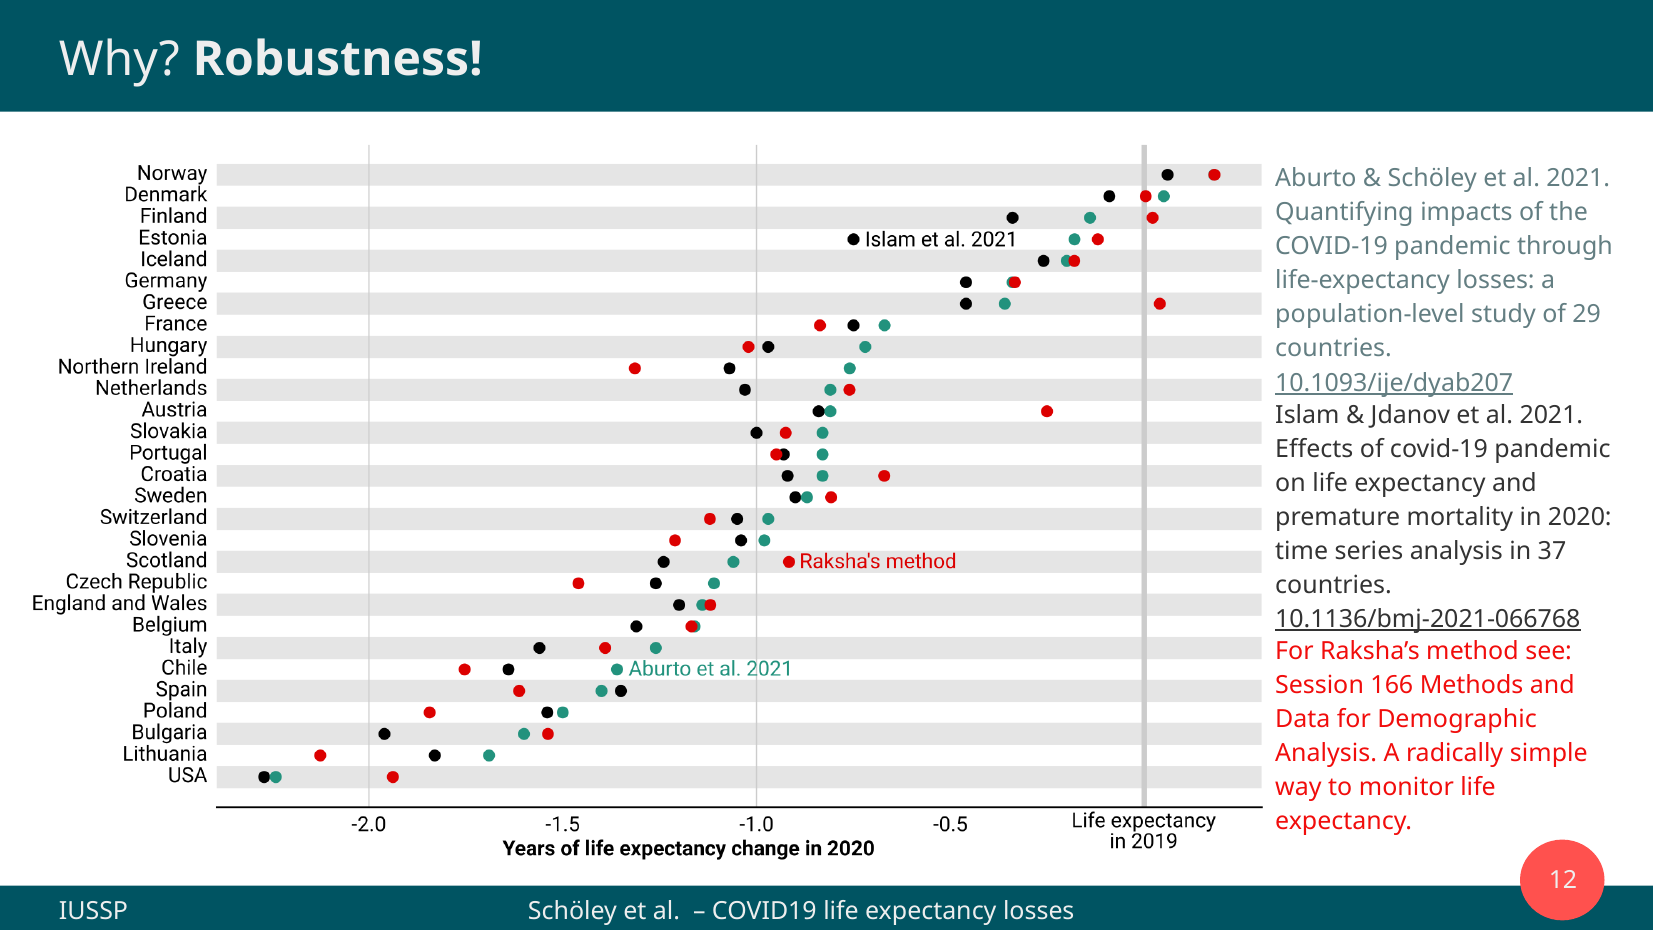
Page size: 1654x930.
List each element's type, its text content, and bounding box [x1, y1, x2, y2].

picture [21, 134, 1272, 871]
text_box Islam & Jdanov et al. 2021. Effects of covid-19 pandemic on life expectancy and premature mortality in 2020: time series analysis in 37 countries. 10.1136/bmj-2021-066768 [1260, 388, 1651, 614]
text_box For Raksha’s method see: Session 166 Methods and Data for Demographic Analysis. A radically simple way to monitor life expectancy. [1260, 625, 1651, 851]
title Why? Robustness! [58, 0, 1594, 117]
text_box Aburto & Schöley et al. 2021. Quantifying impacts of the COVID-19 pandemic through life-expectancy losses: a population-level study of 29 countries. 10.1093/ije/dyab207 [1260, 152, 1651, 378]
